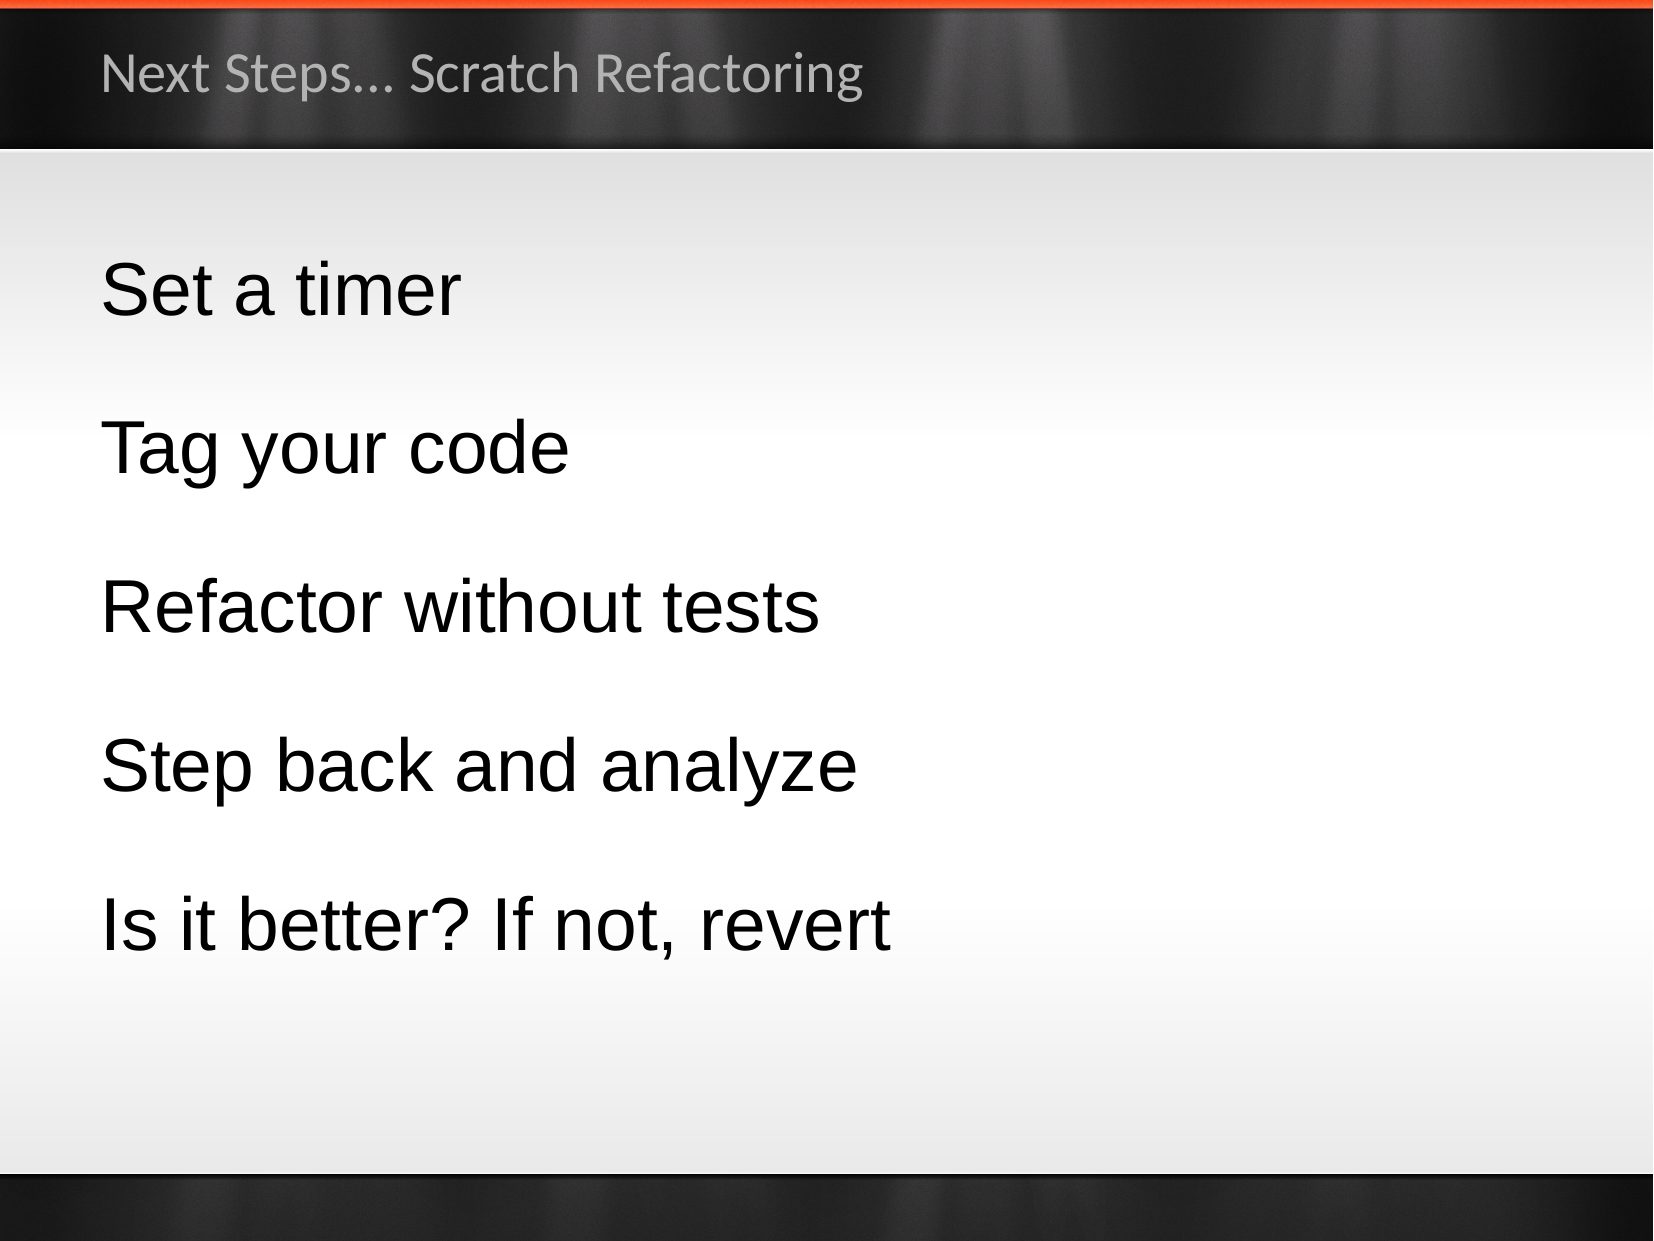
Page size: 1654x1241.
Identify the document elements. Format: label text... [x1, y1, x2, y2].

picture [0, 0, 1653, 1241]
subtitle Set a timer Tag your code Refactor without tests Step back and analyze Is it better? If not, revert [100, 47, 1588, 1166]
title Next Steps... Scratch Refactoring [100, 6, 1588, 47]
